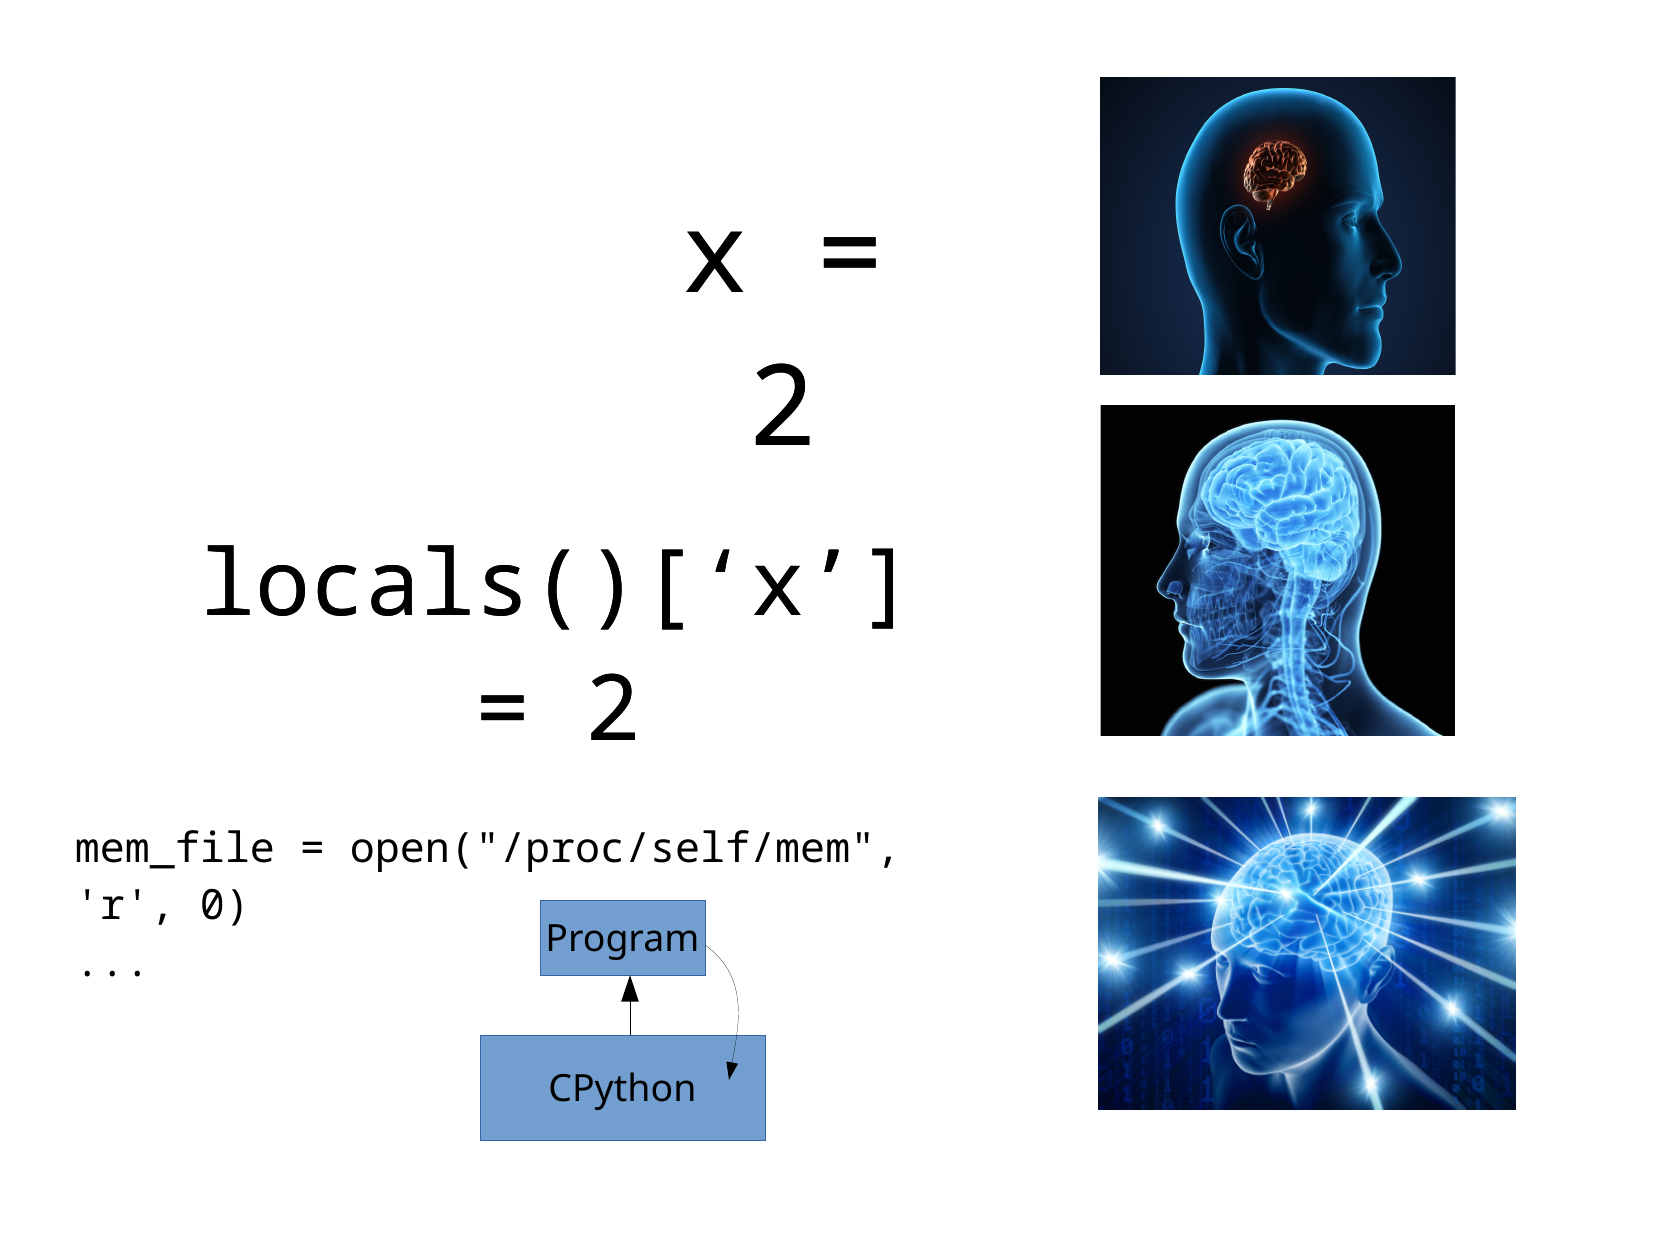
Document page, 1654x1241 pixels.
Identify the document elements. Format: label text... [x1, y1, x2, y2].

text_box mem_file = open("/proc/self/mem", 'r', 0) ... [60, 810, 961, 976]
picture [1100, 405, 1456, 736]
text_box locals()[‘x’] = 2 [185, 510, 1011, 631]
text_box Program [540, 900, 706, 976]
picture [1100, 77, 1456, 376]
text_box CPython [480, 1035, 766, 1141]
text_box x = 2 [666, 165, 988, 301]
picture [1098, 797, 1516, 1111]
